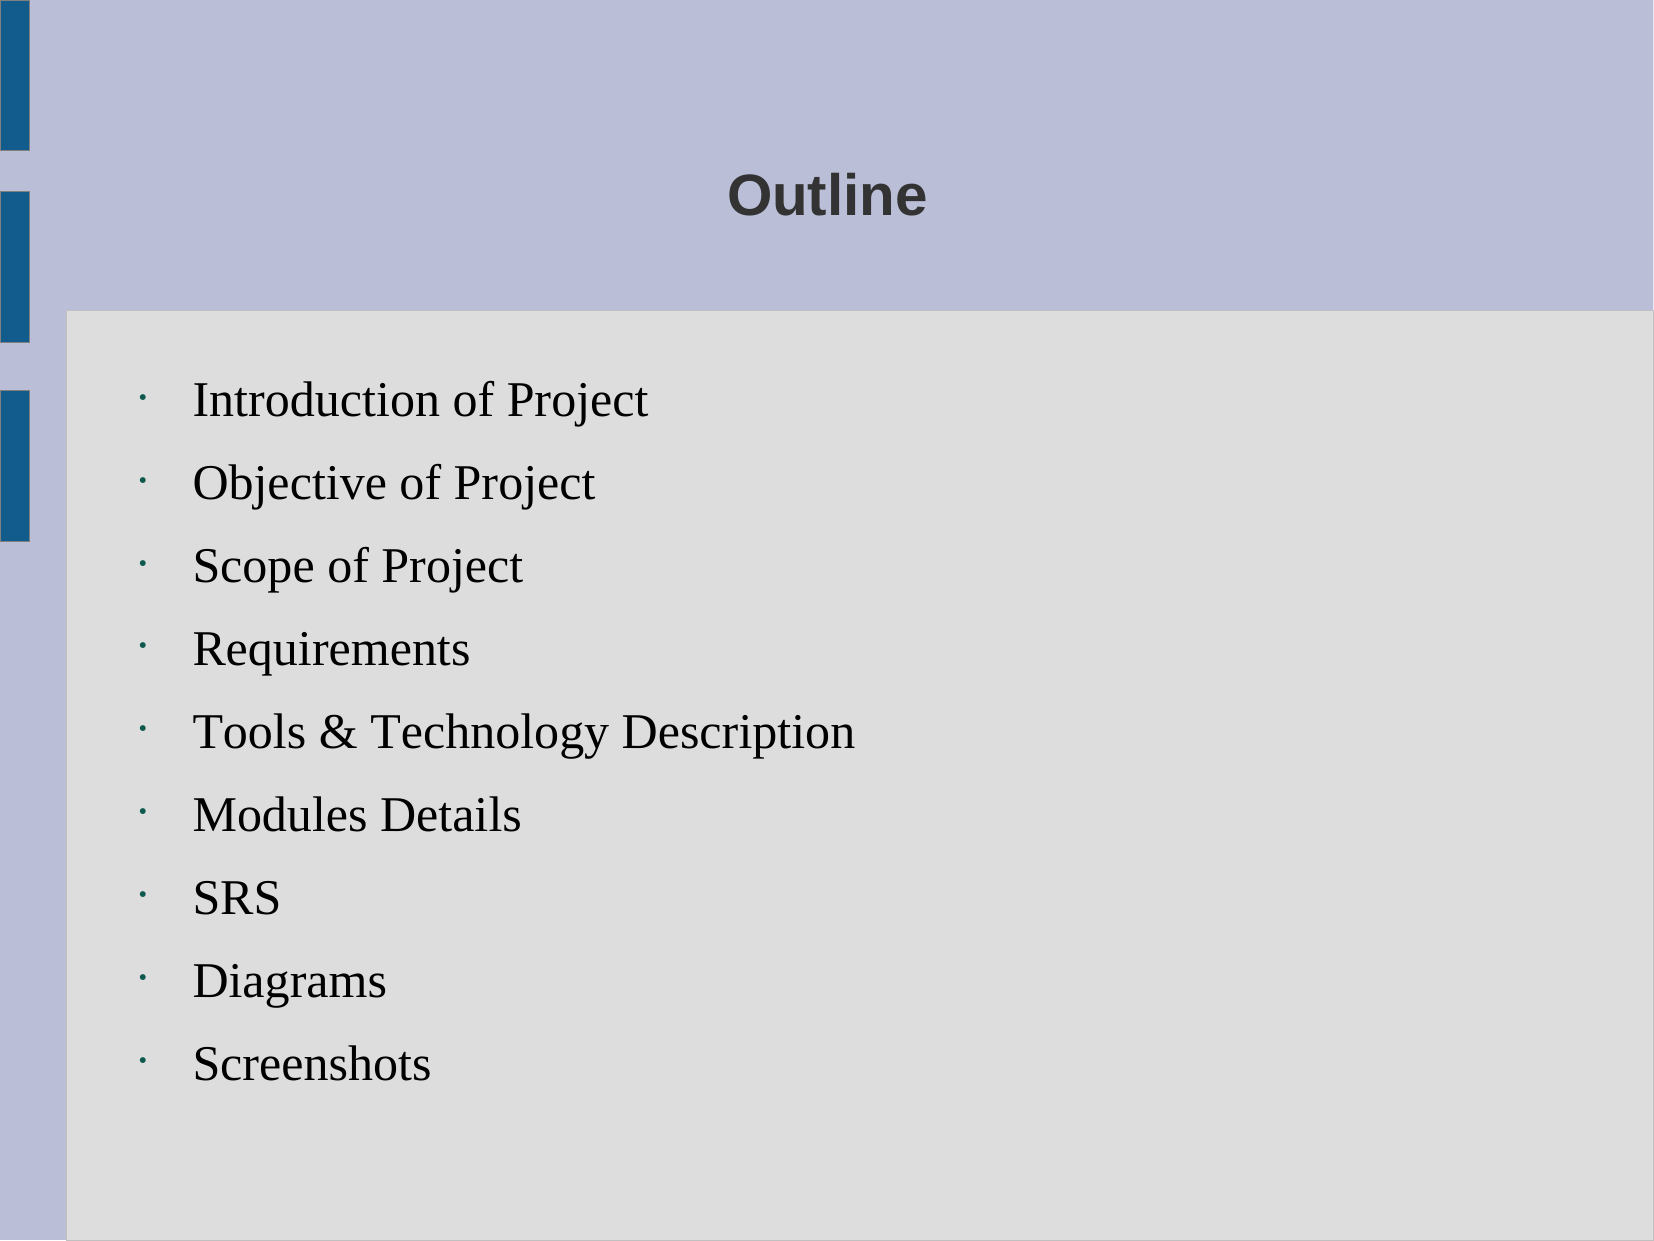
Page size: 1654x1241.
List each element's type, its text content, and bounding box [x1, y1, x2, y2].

title Outline [121, 91, 1534, 299]
list Introduction of Project Objective of Project Scope of Project Requirements Tools & Technology Description Modules Details SRS Diagrams Screenshots [121, 344, 1534, 1188]
